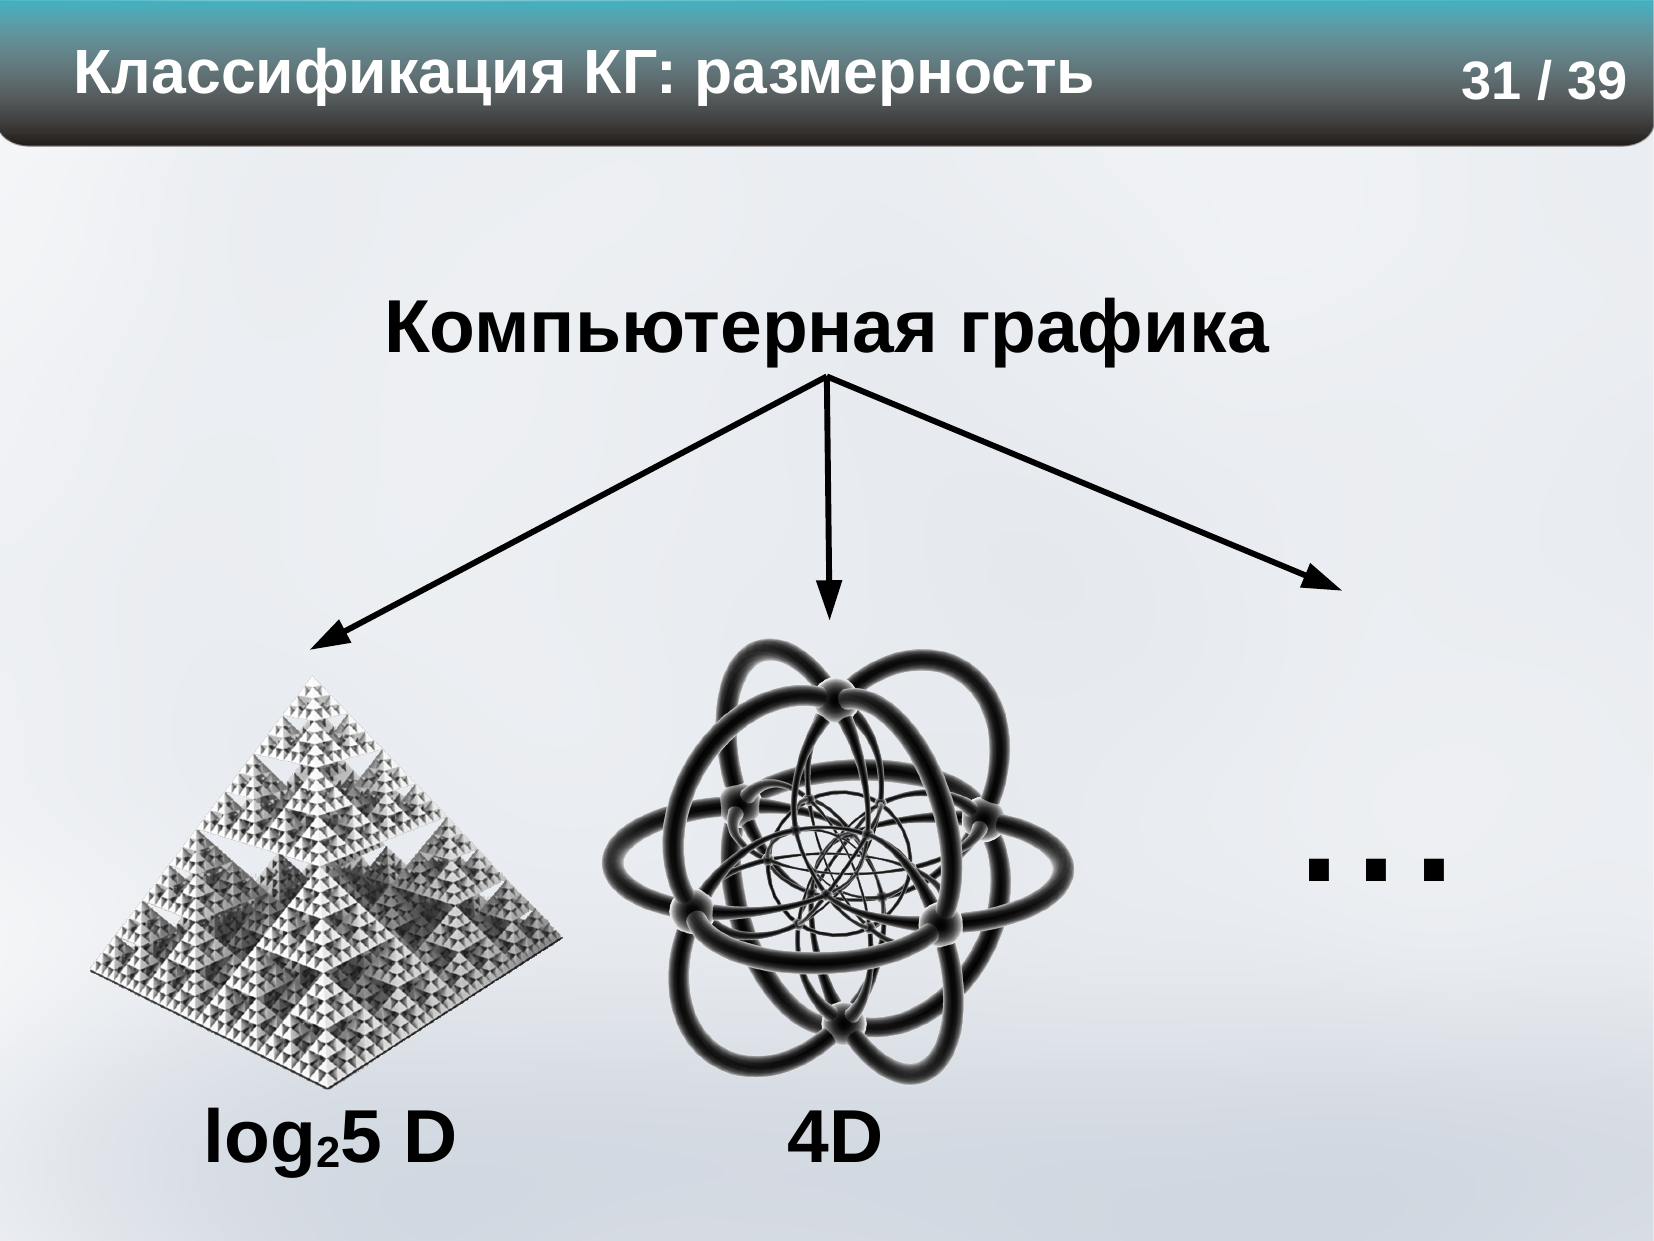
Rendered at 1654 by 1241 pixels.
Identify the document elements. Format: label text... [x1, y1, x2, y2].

text_box ... [1275, 685, 1571, 933]
text_box Классификация КГ: размерность [59, 29, 1182, 115]
text_box 4D [702, 1097, 969, 1186]
text_box Компьютерная графика [369, 277, 1285, 377]
text_box log25 D [188, 1093, 473, 1211]
text_box <number> / 39 [1446, 42, 1654, 179]
picture [0, 0, 1654, 1241]
